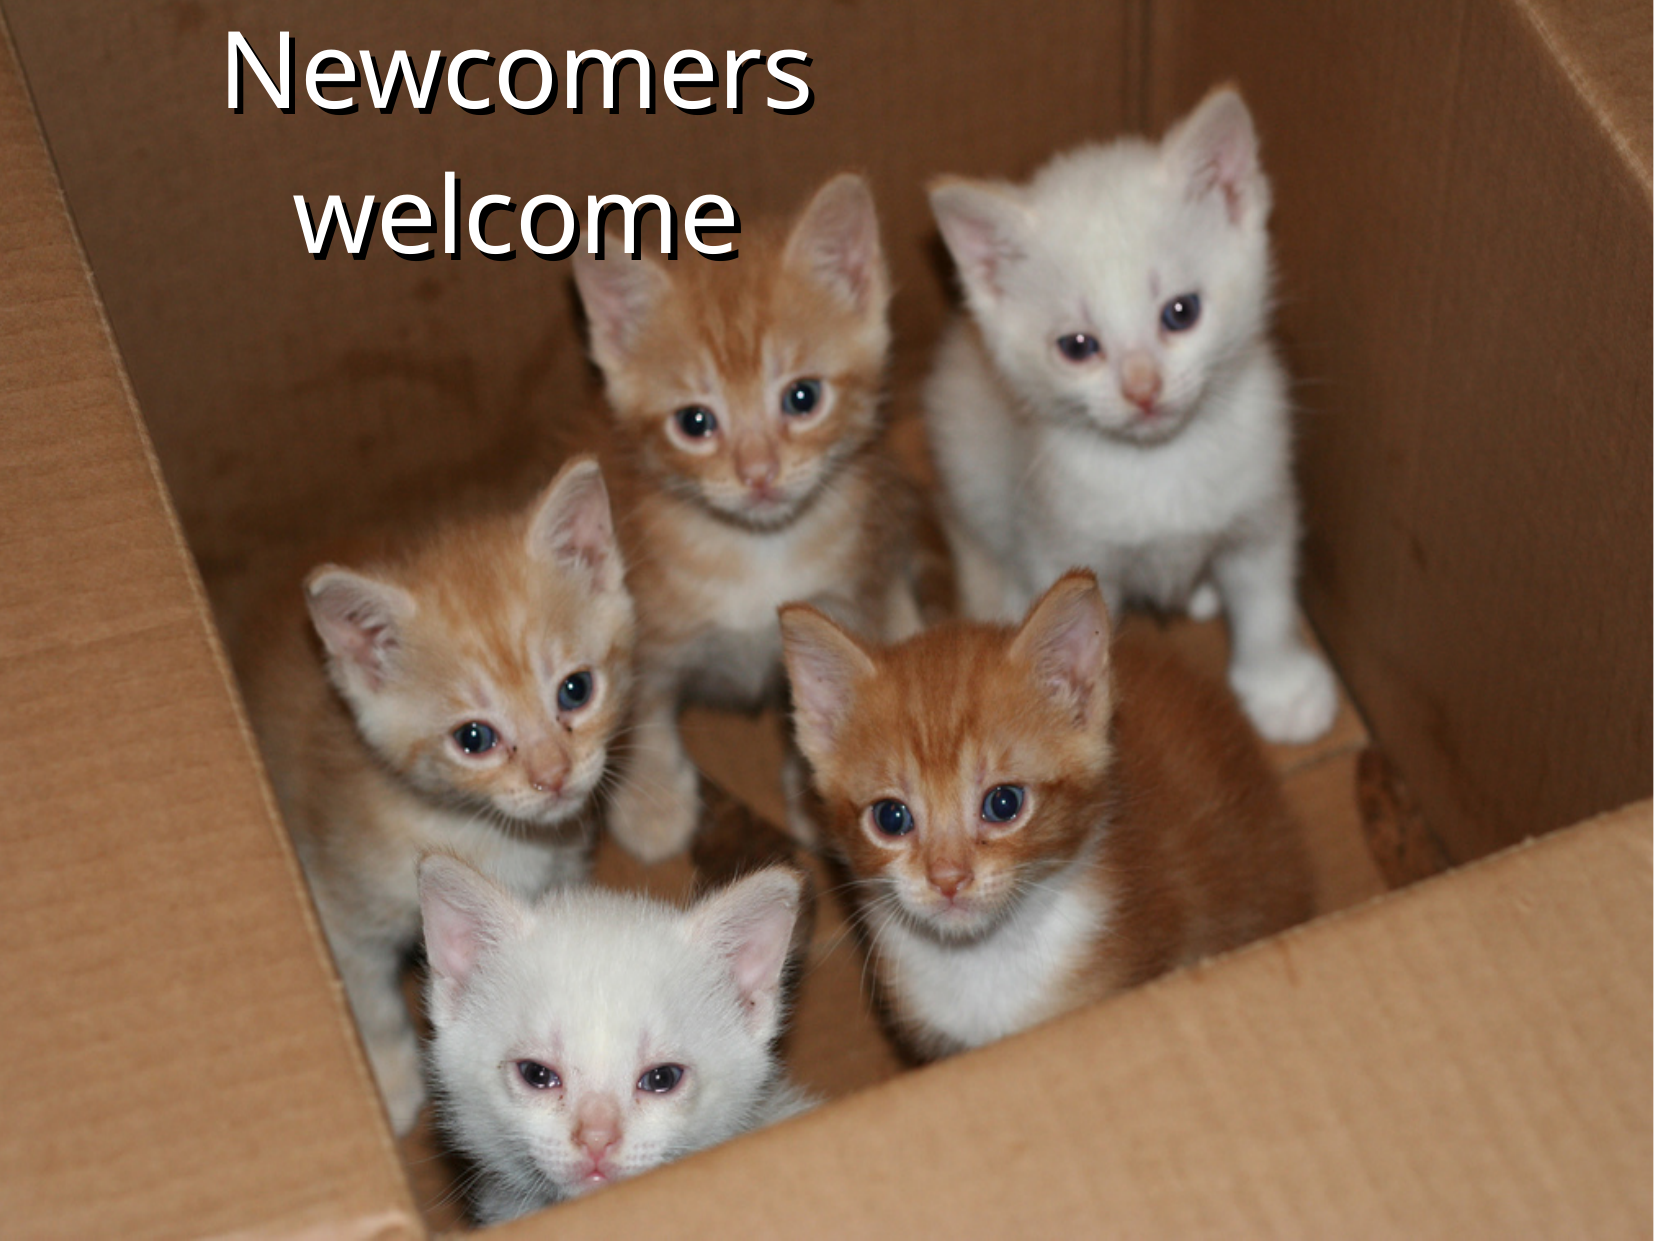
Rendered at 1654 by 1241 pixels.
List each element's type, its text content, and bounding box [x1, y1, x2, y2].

picture [0, 0, 1654, 1241]
text_box Newcomers welcome [0, 14, 1033, 264]
